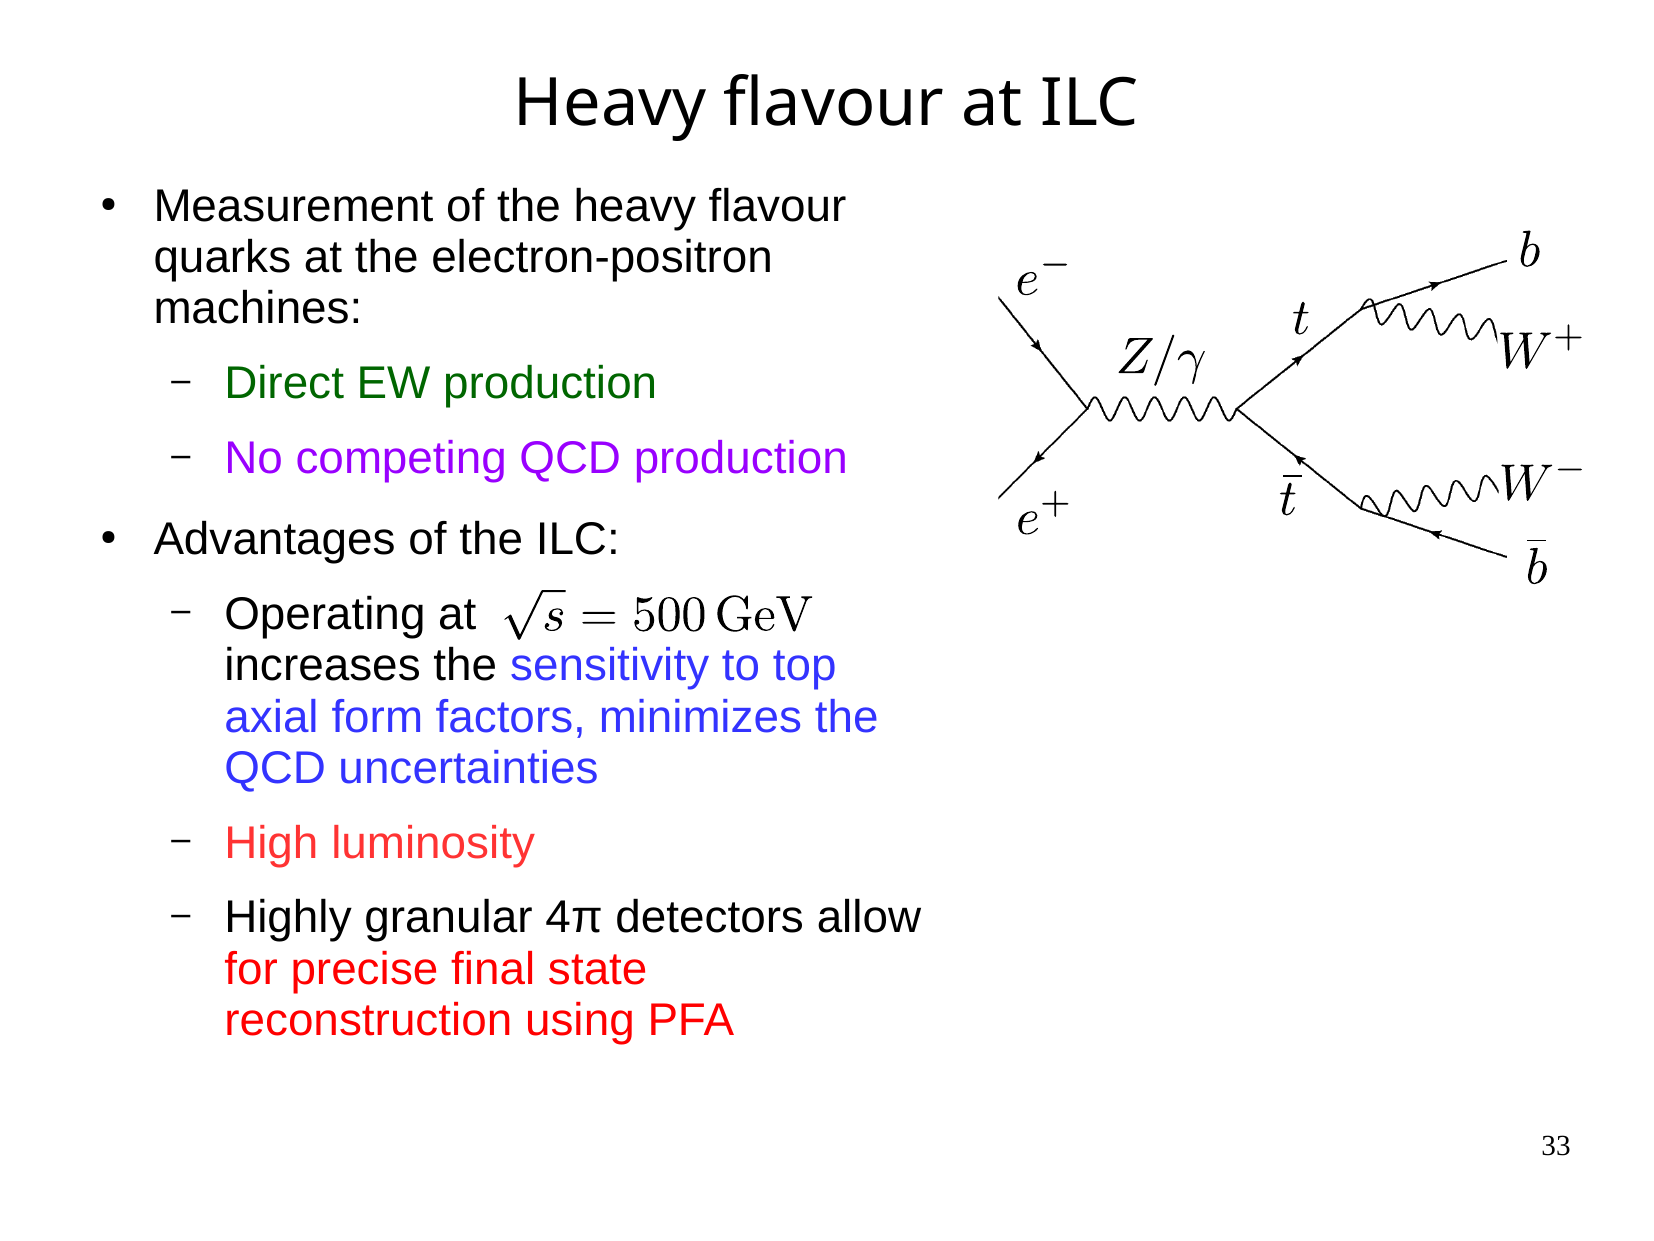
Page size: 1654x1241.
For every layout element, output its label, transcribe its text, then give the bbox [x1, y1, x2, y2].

picture [998, 234, 1507, 574]
text_box [1518, 230, 1541, 267]
text_box [1015, 490, 1072, 535]
text_box [1015, 251, 1072, 296]
title Heavy flavour at ILC [82, 49, 1571, 151]
list Measurement of the heavy flavour quarks at the electron-positron machines: Direct EW production No competing QCD production Advantages of the ILC: Operating at increases the sensitivity to top axial form factors, minimizes the QCD uncertainties High luminosity Highly granular 4π detectors allow for precise final state reconstruction using PFA [82, 180, 934, 1171]
text_box [1115, 334, 1207, 386]
text_box [1498, 456, 1586, 501]
text_box [1497, 324, 1584, 369]
text_box [1291, 301, 1311, 335]
text_box [1523, 540, 1550, 585]
text_box [1278, 475, 1305, 516]
text_box [500, 590, 814, 640]
